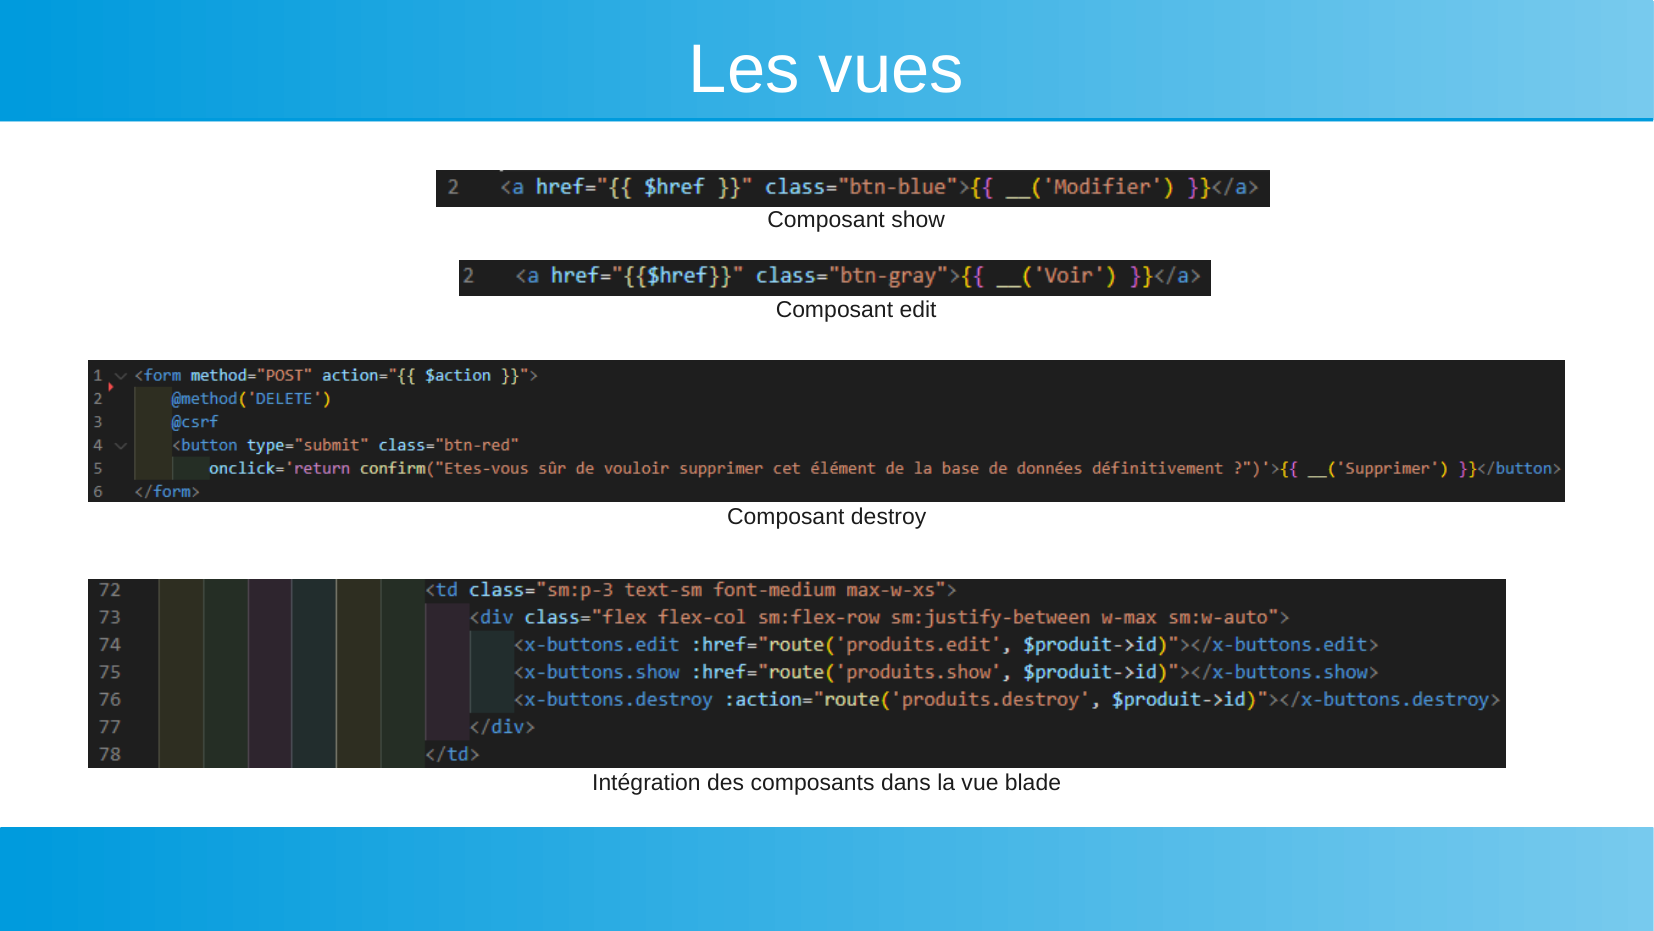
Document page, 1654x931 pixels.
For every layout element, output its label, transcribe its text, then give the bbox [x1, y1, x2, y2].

picture [436, 170, 1270, 207]
picture [459, 260, 1211, 296]
text_box Composant show [708, 206, 1004, 233]
text_box Composant destroy [679, 501, 975, 532]
picture [88, 579, 1506, 768]
picture [88, 360, 1565, 502]
text_box Intégration des composants dans la vue blade [590, 767, 1063, 798]
text_box Composant edit [708, 295, 1004, 325]
title Les vues [59, 29, 1595, 108]
